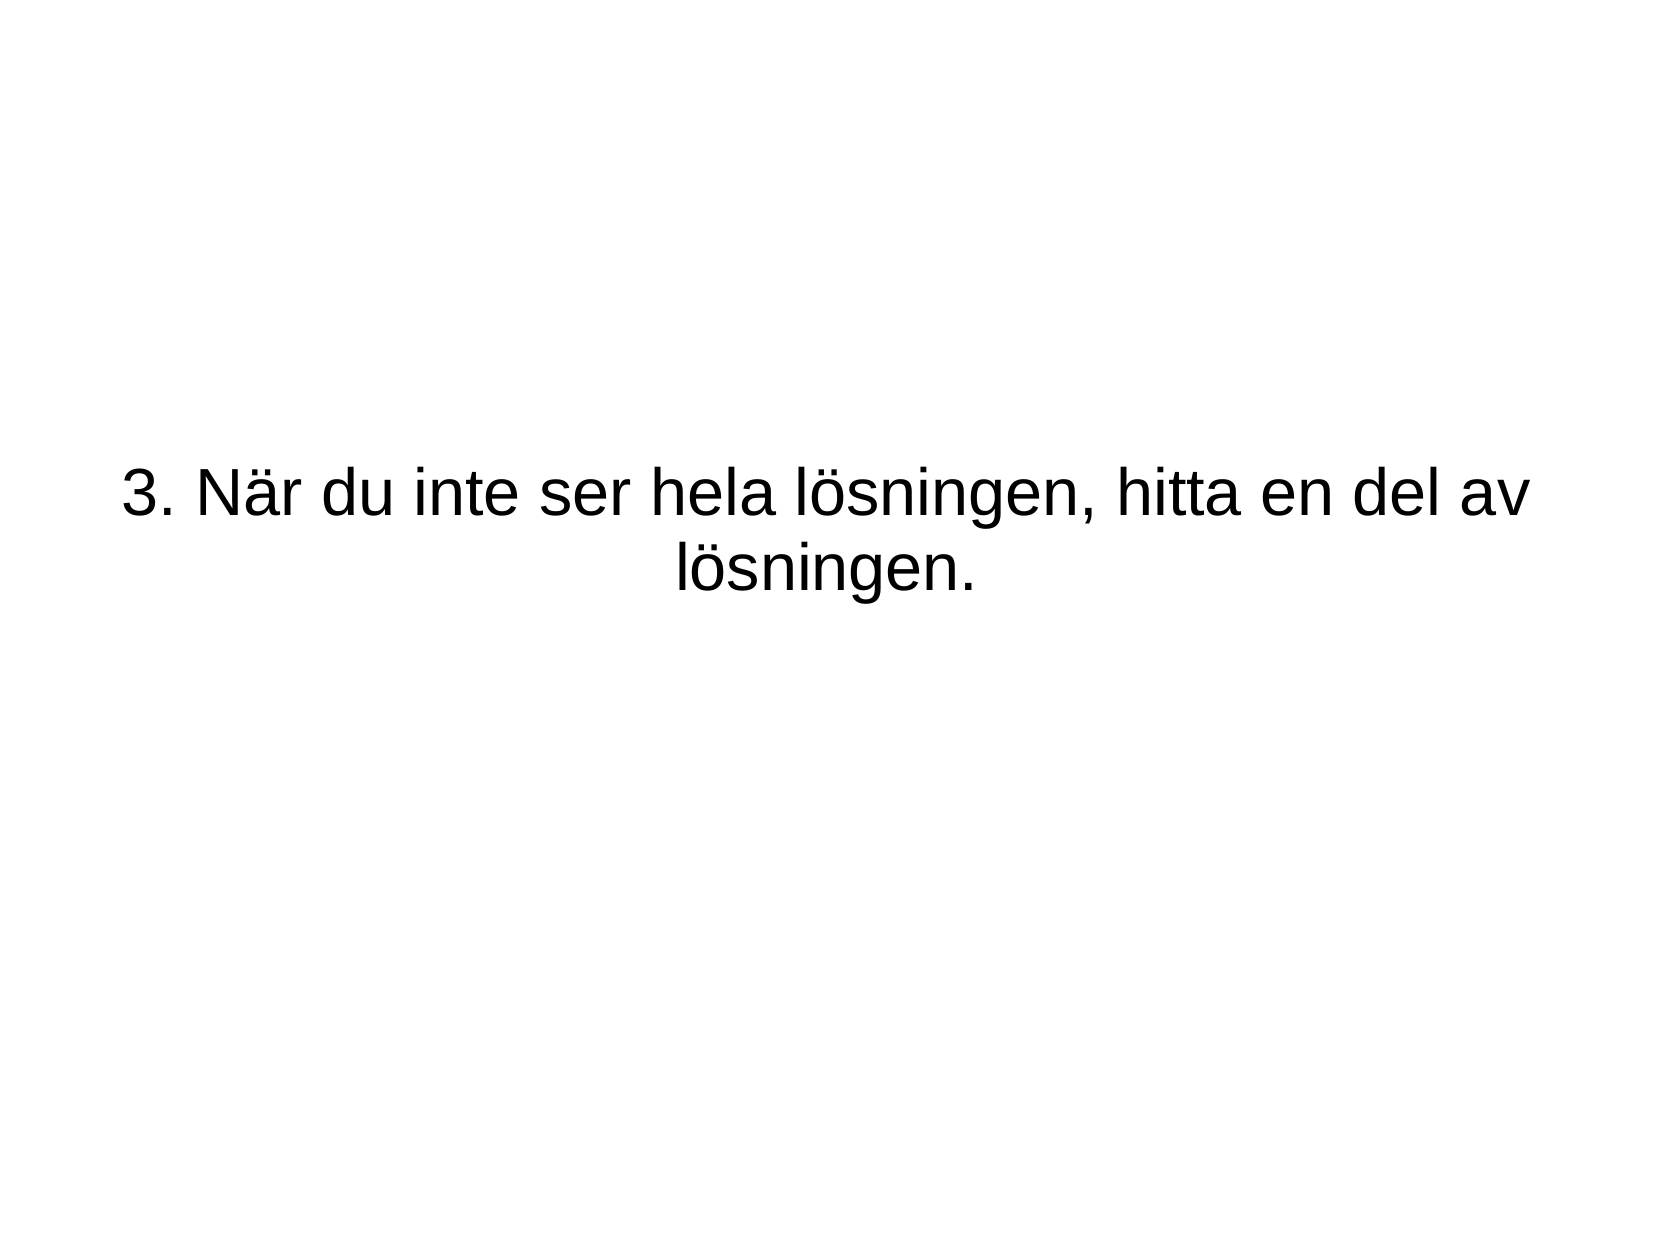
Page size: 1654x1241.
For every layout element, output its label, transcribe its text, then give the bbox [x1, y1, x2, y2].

subtitle 3. När du inte ser hela lösningen, hitta en del av lösningen. [82, 49, 1571, 1010]
